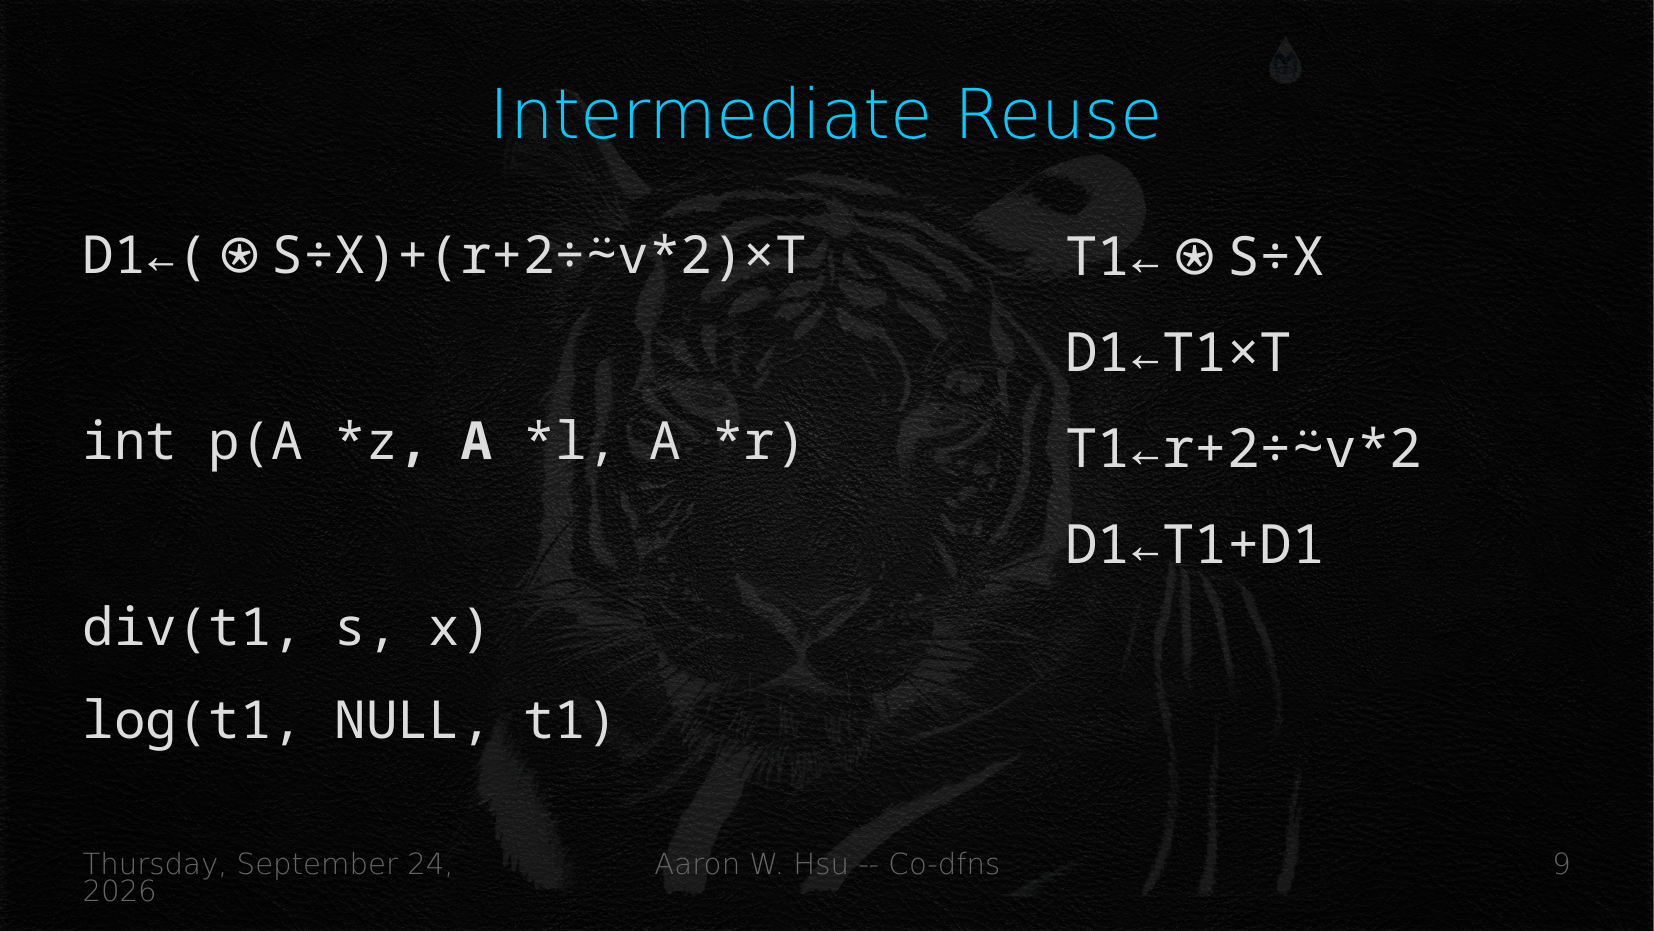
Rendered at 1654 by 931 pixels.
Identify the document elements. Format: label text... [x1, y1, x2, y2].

list D1←(⍟S÷X)+(r+2÷⍨v*2)×T int p(A *z, A *l, A *r) div(t1, s, x) log(t1, NULL, t1) [82, 217, 901, 758]
title Intermediate Reuse [82, 37, 1571, 193]
list T1←⍟S÷X D1←T1×T T1←r+2÷⍨v*2 D1←T1+D1 [1065, 217, 1572, 758]
picture [0, 0, 1654, 931]
